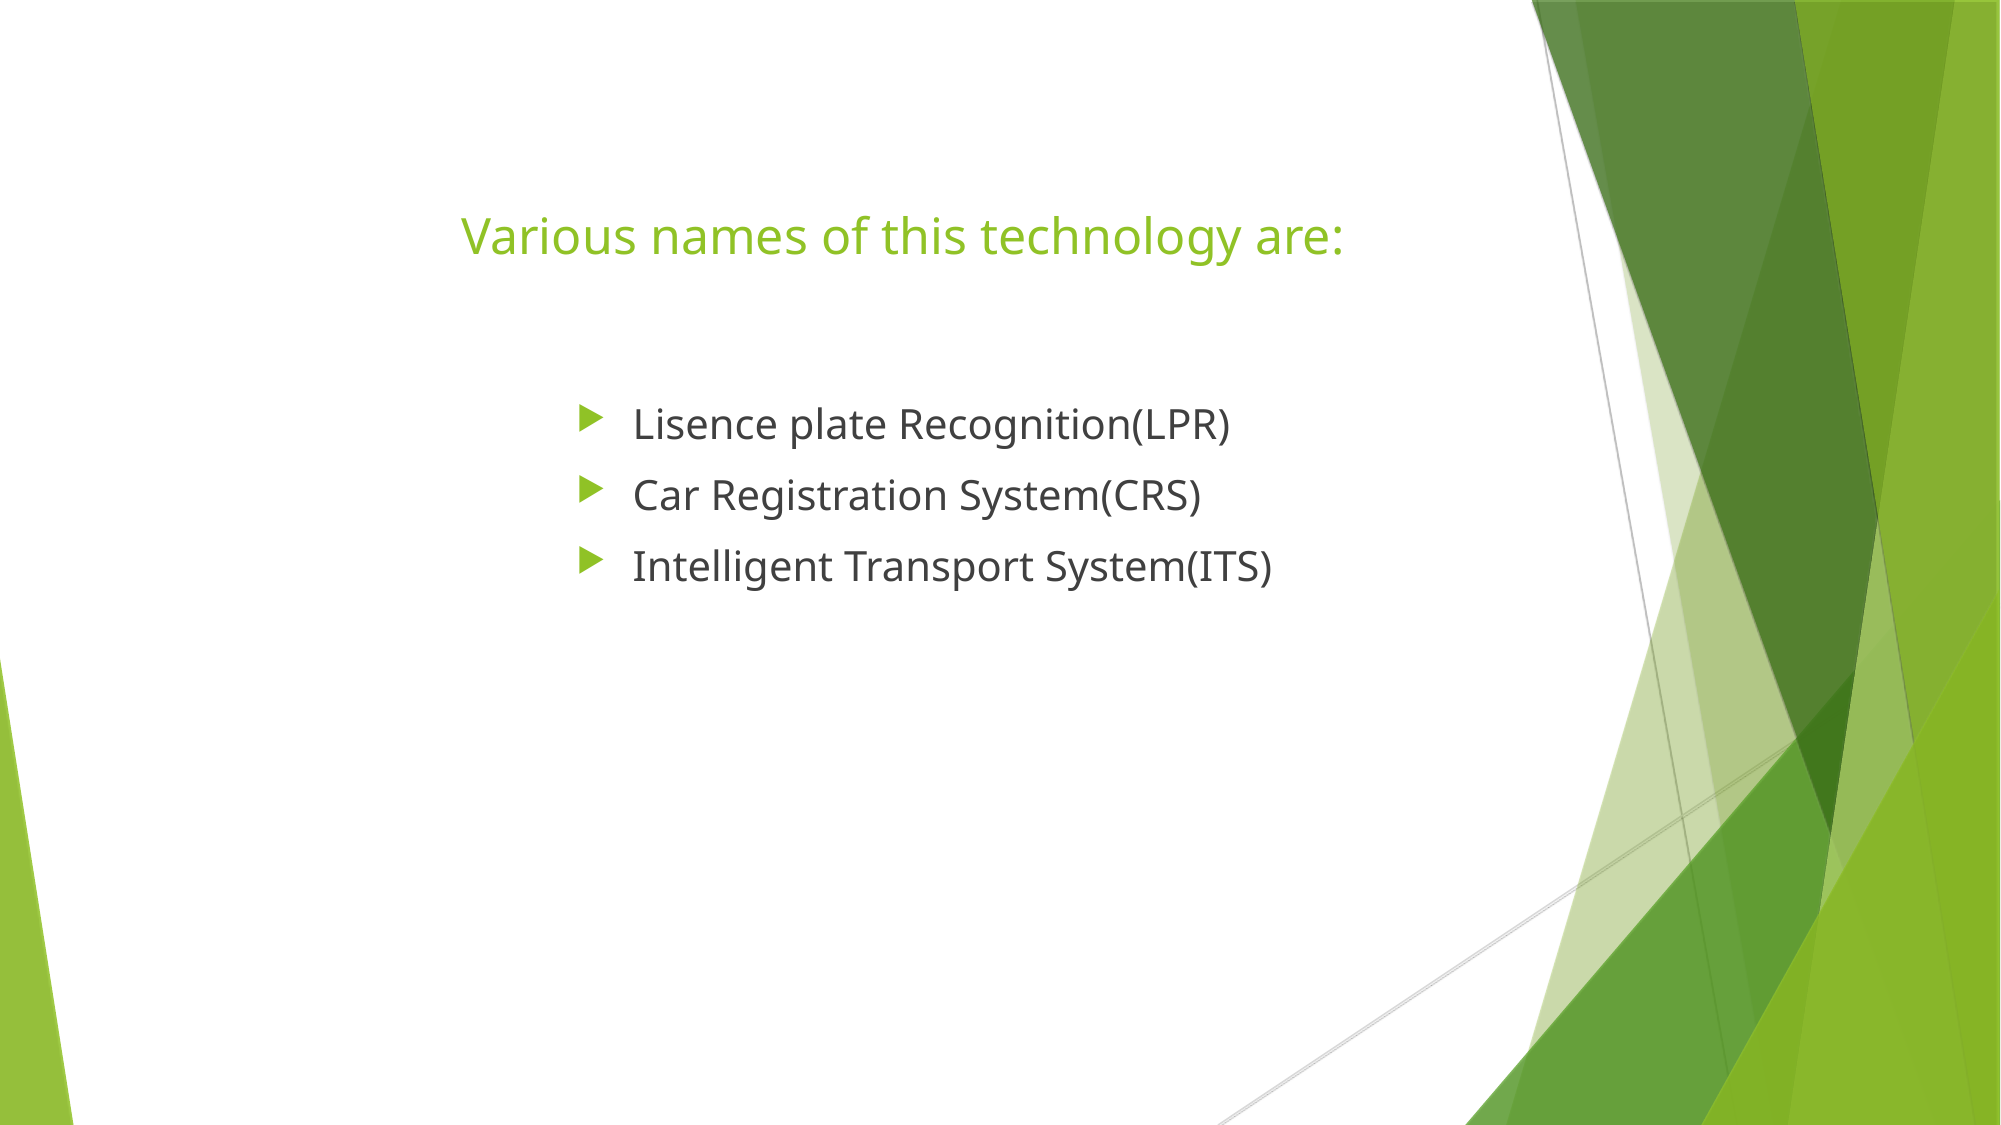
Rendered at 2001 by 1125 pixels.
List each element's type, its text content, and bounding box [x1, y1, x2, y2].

list Lisence plate Recognition(LPR) Car Registration System(CRS) Intelligent Transport System(ITS) [561, 390, 2000, 1105]
title Various names of this technology are: [446, 196, 2000, 415]
